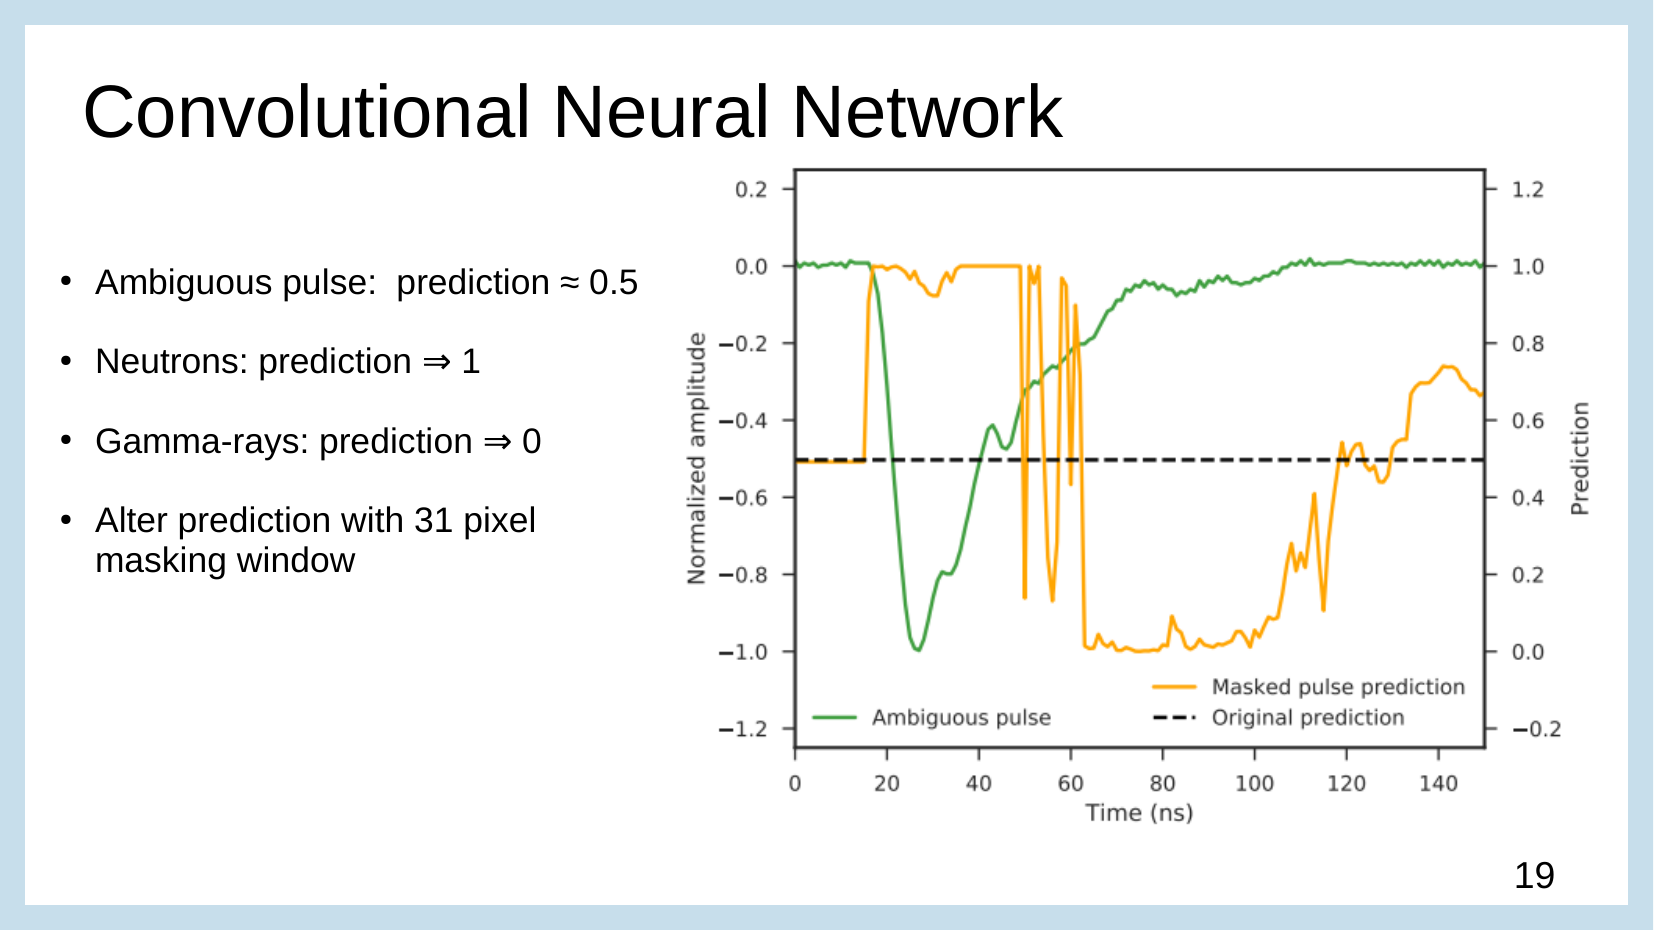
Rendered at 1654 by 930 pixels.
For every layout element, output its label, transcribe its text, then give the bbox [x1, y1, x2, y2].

title Convolutional Neural Network [82, 29, 1380, 196]
picture [660, 134, 1621, 856]
text_box Ambiguous pulse: prediction ≈ 0.5 Neutrons: prediction ⇒ 1 Gamma-rays: prediction ⇒ 0 Alter prediction with 31 pixel masking window [44, 254, 660, 751]
